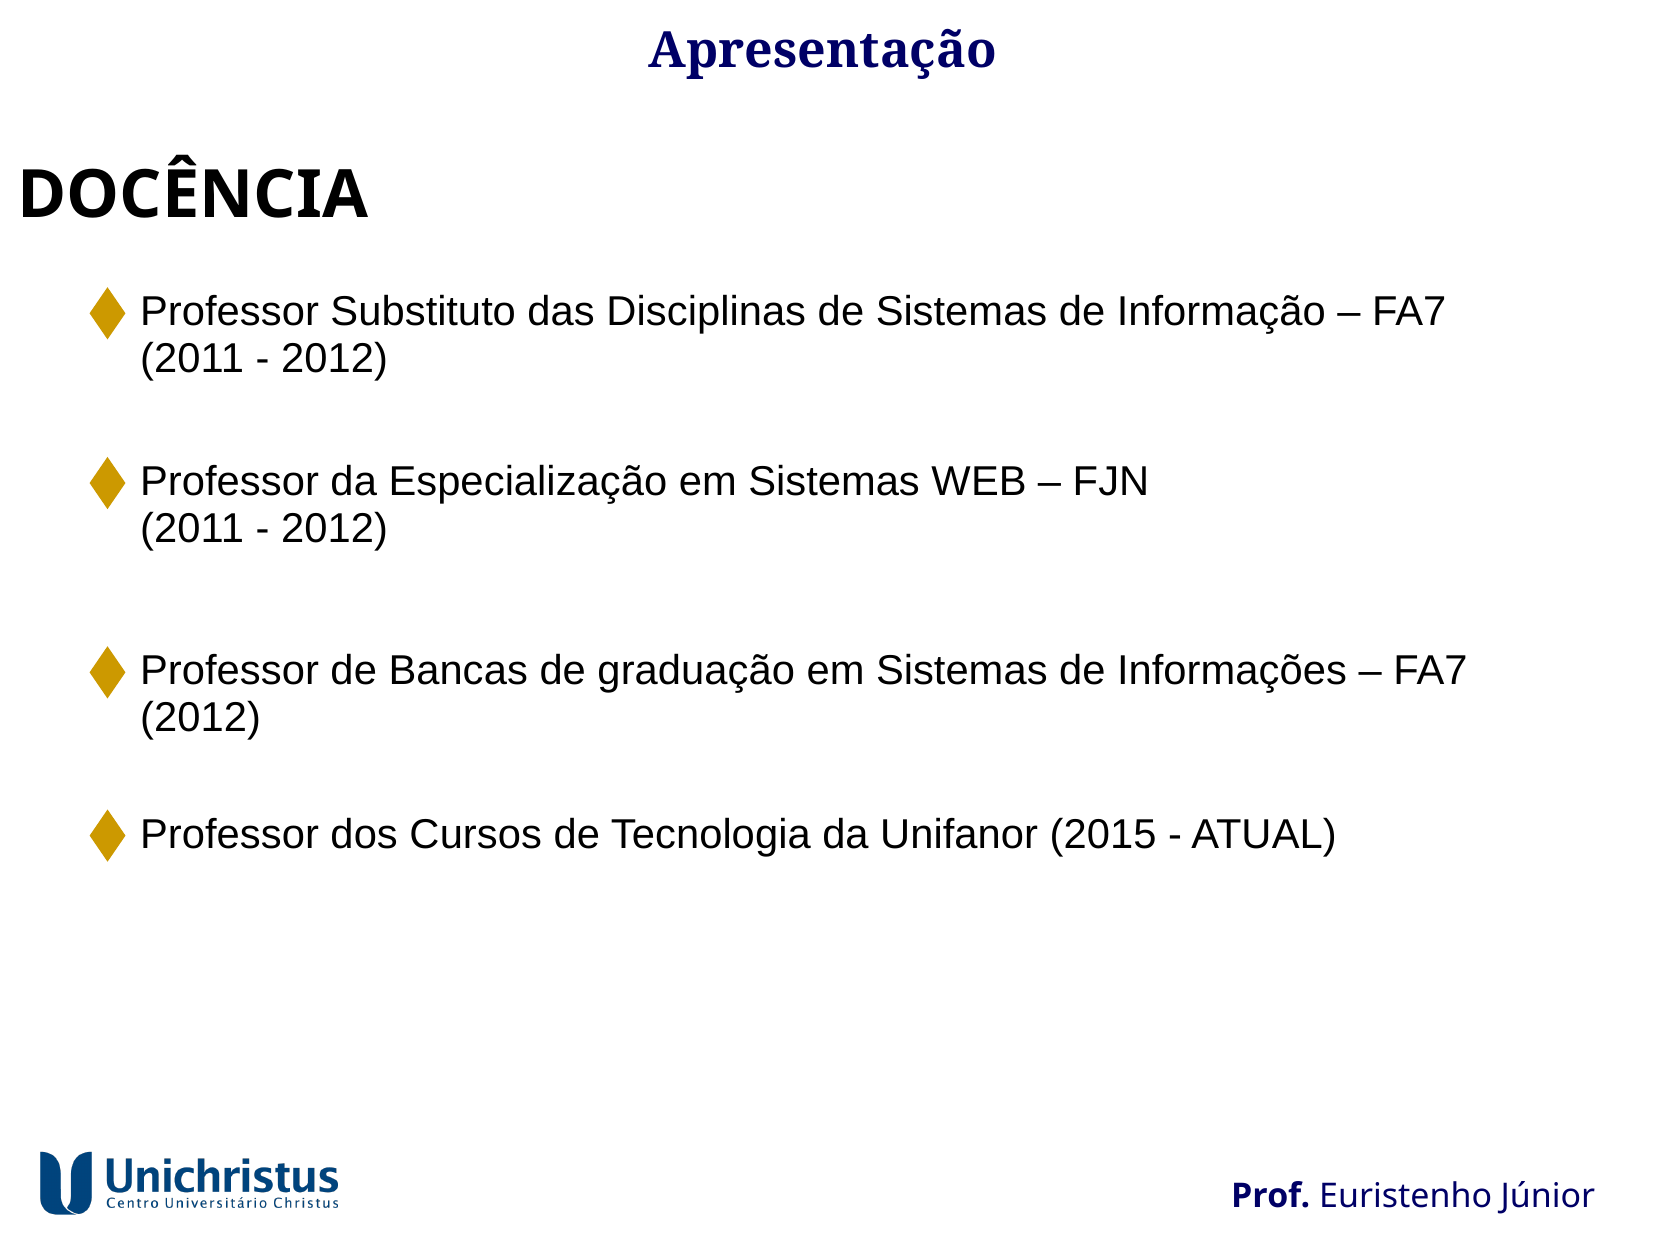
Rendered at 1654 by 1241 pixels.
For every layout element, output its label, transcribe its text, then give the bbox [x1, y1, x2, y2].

picture [35, 1148, 343, 1217]
text_box Professor da Especialização em Sistemas WEB – FJN (2011 - 2012) [125, 450, 1177, 570]
text_box [89, 809, 125, 862]
text_box Prof. Euristenho Júnior [1216, 1163, 1654, 1224]
text_box DOCÊNCIA [2, 138, 399, 281]
text_box [89, 456, 125, 510]
text_box [89, 646, 125, 699]
text_box [89, 287, 125, 340]
text_box Professor de Bancas de graduação em Sistemas de Informações – FA7 (2012) [125, 639, 1498, 759]
text_box Professor dos Cursos de Tecnologia da Unifanor (2015 - ATUAL) [125, 802, 1366, 871]
text_box Professor Substituto das Disciplinas de Sistemas de Informação – FA7 (2011 - 2012) [125, 280, 1477, 400]
text_box Apresentação [633, 6, 1020, 113]
